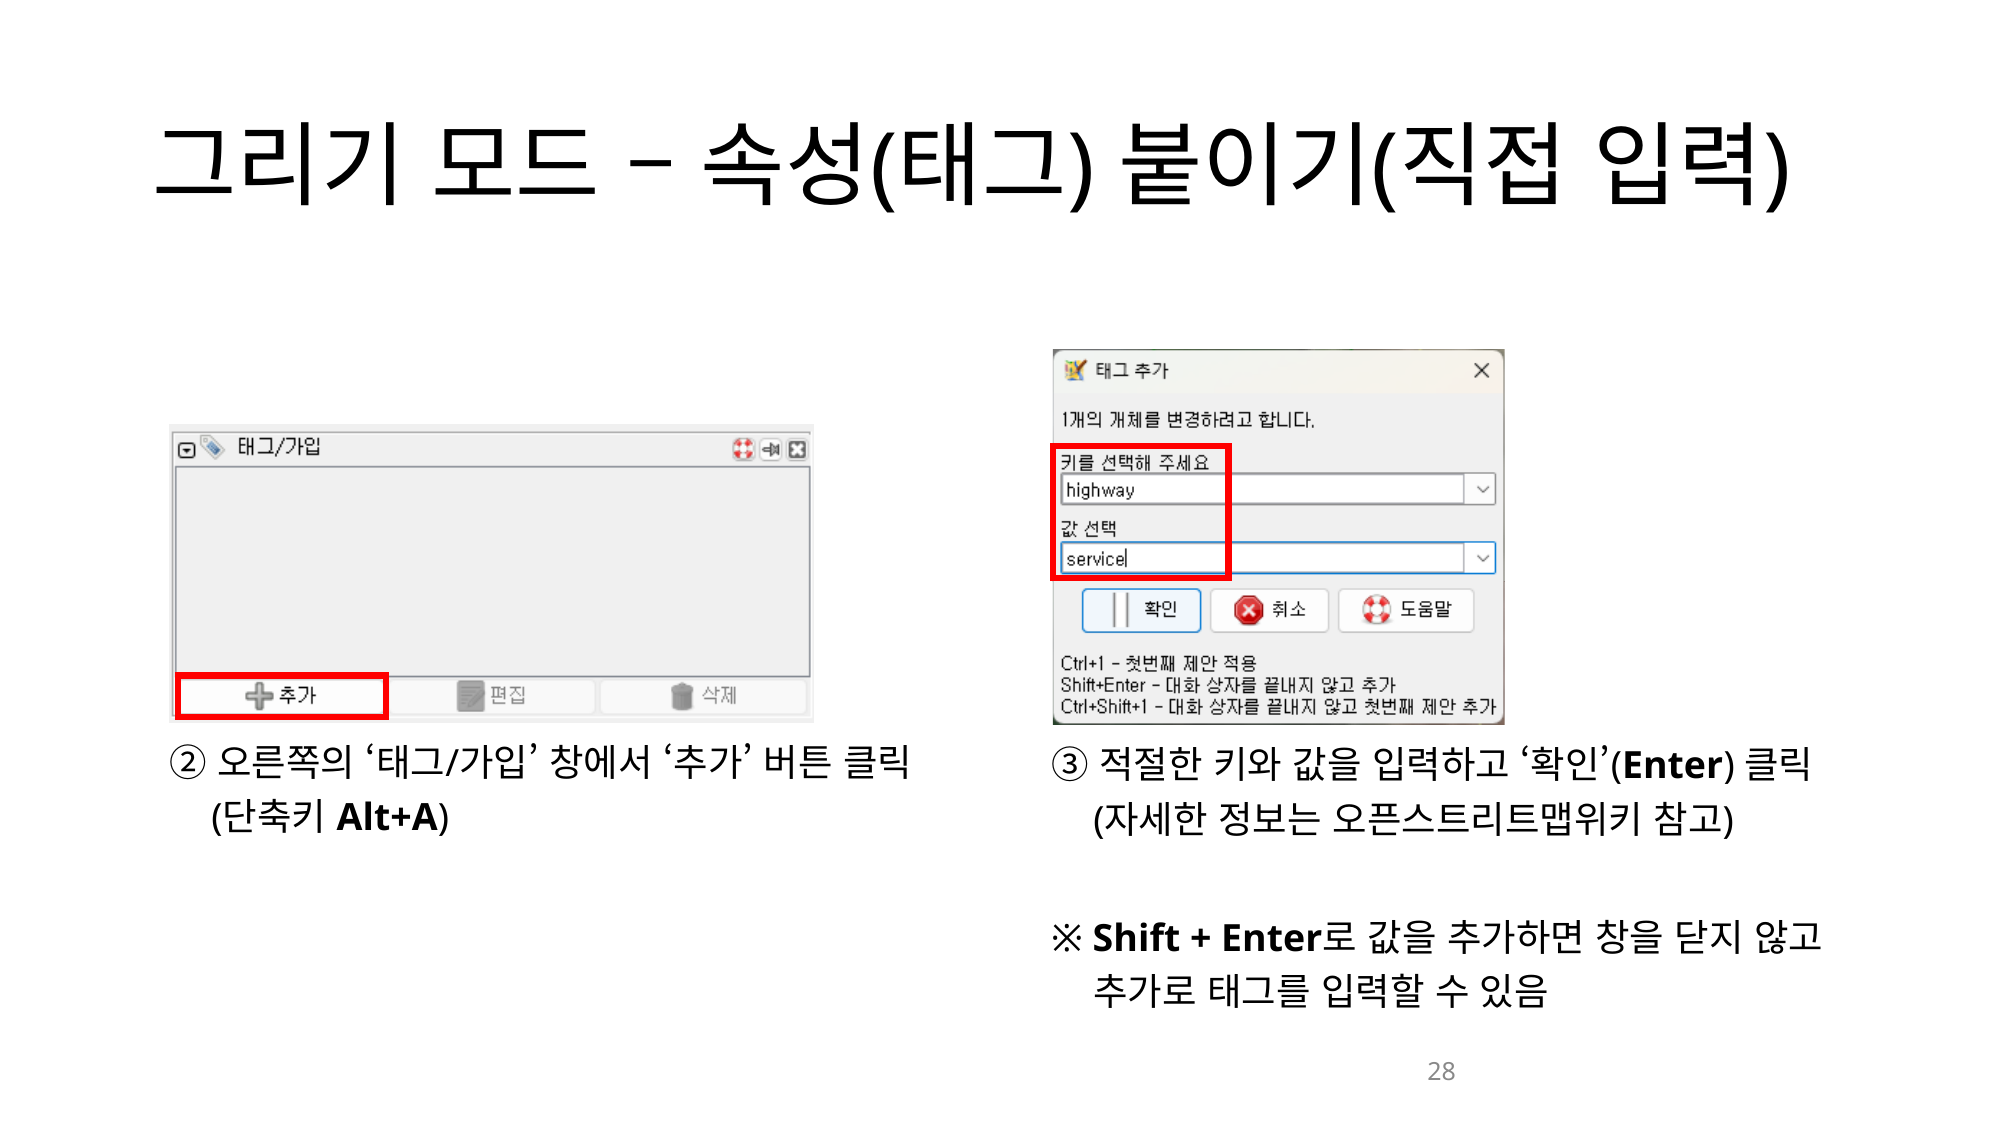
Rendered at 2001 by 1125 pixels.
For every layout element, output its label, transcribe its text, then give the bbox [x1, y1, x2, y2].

text_box ② 오른쪽의 ‘태그/가입’ 창에서 ‘추가’ 버튼 클릭 (단축키 Alt+A) [169, 722, 985, 846]
title 그리기 모드 – 속성(태그) 붙이기(직접 입력) [137, 59, 1863, 278]
picture [169, 424, 814, 723]
text_box <숫자> [1412, 1042, 1863, 1103]
picture [1052, 349, 1505, 725]
picture [1056, 449, 1225, 575]
text_box ③ 적절한 키와 값을 입력하고 ‘확인’(Enter) 클릭 (자세한 정보는 오픈스트리트맵위키 참고) ※ Shift + Enter로 값을 추가하면 창을 닫지 않고 추가로 태그를 입력할 수 있음 [1051, 724, 1887, 1010]
